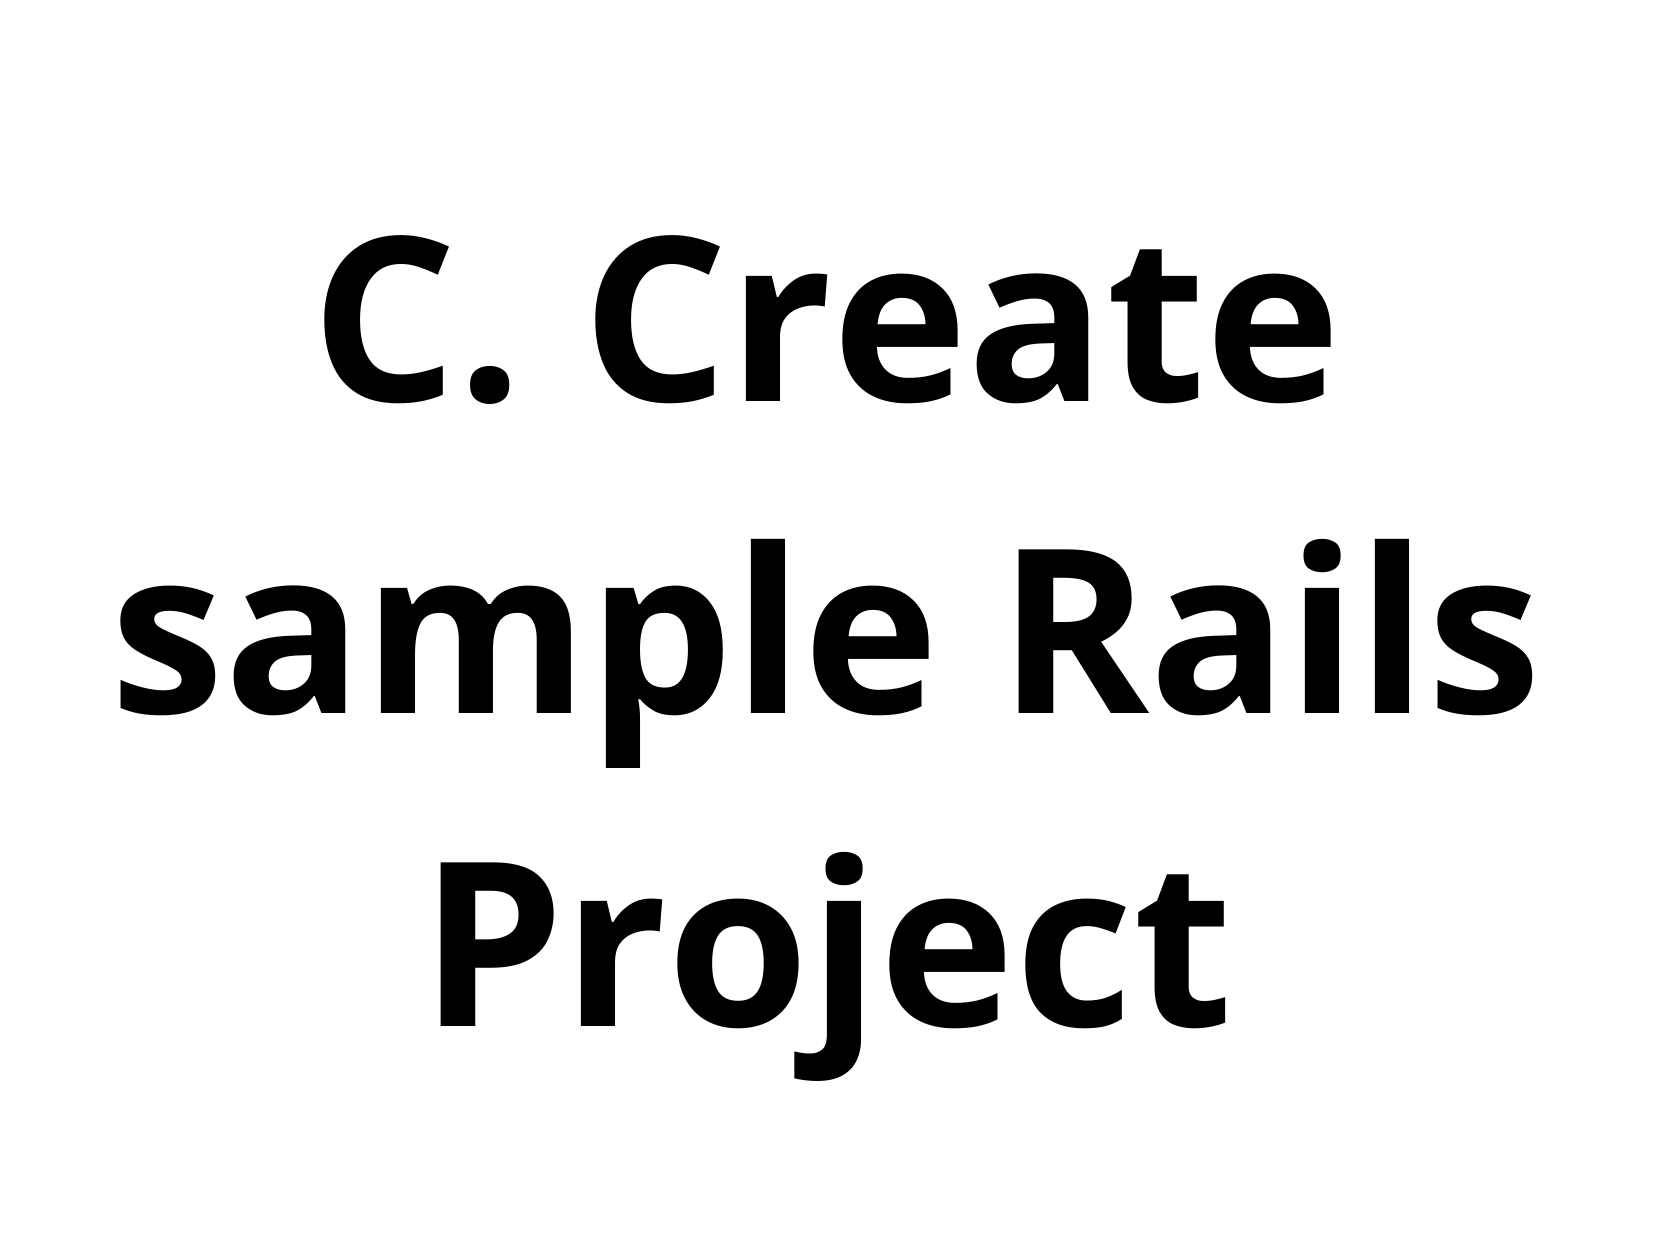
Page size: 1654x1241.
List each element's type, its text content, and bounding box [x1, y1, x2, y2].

title C. Create sample Rails Project [82, 49, 1571, 1201]
